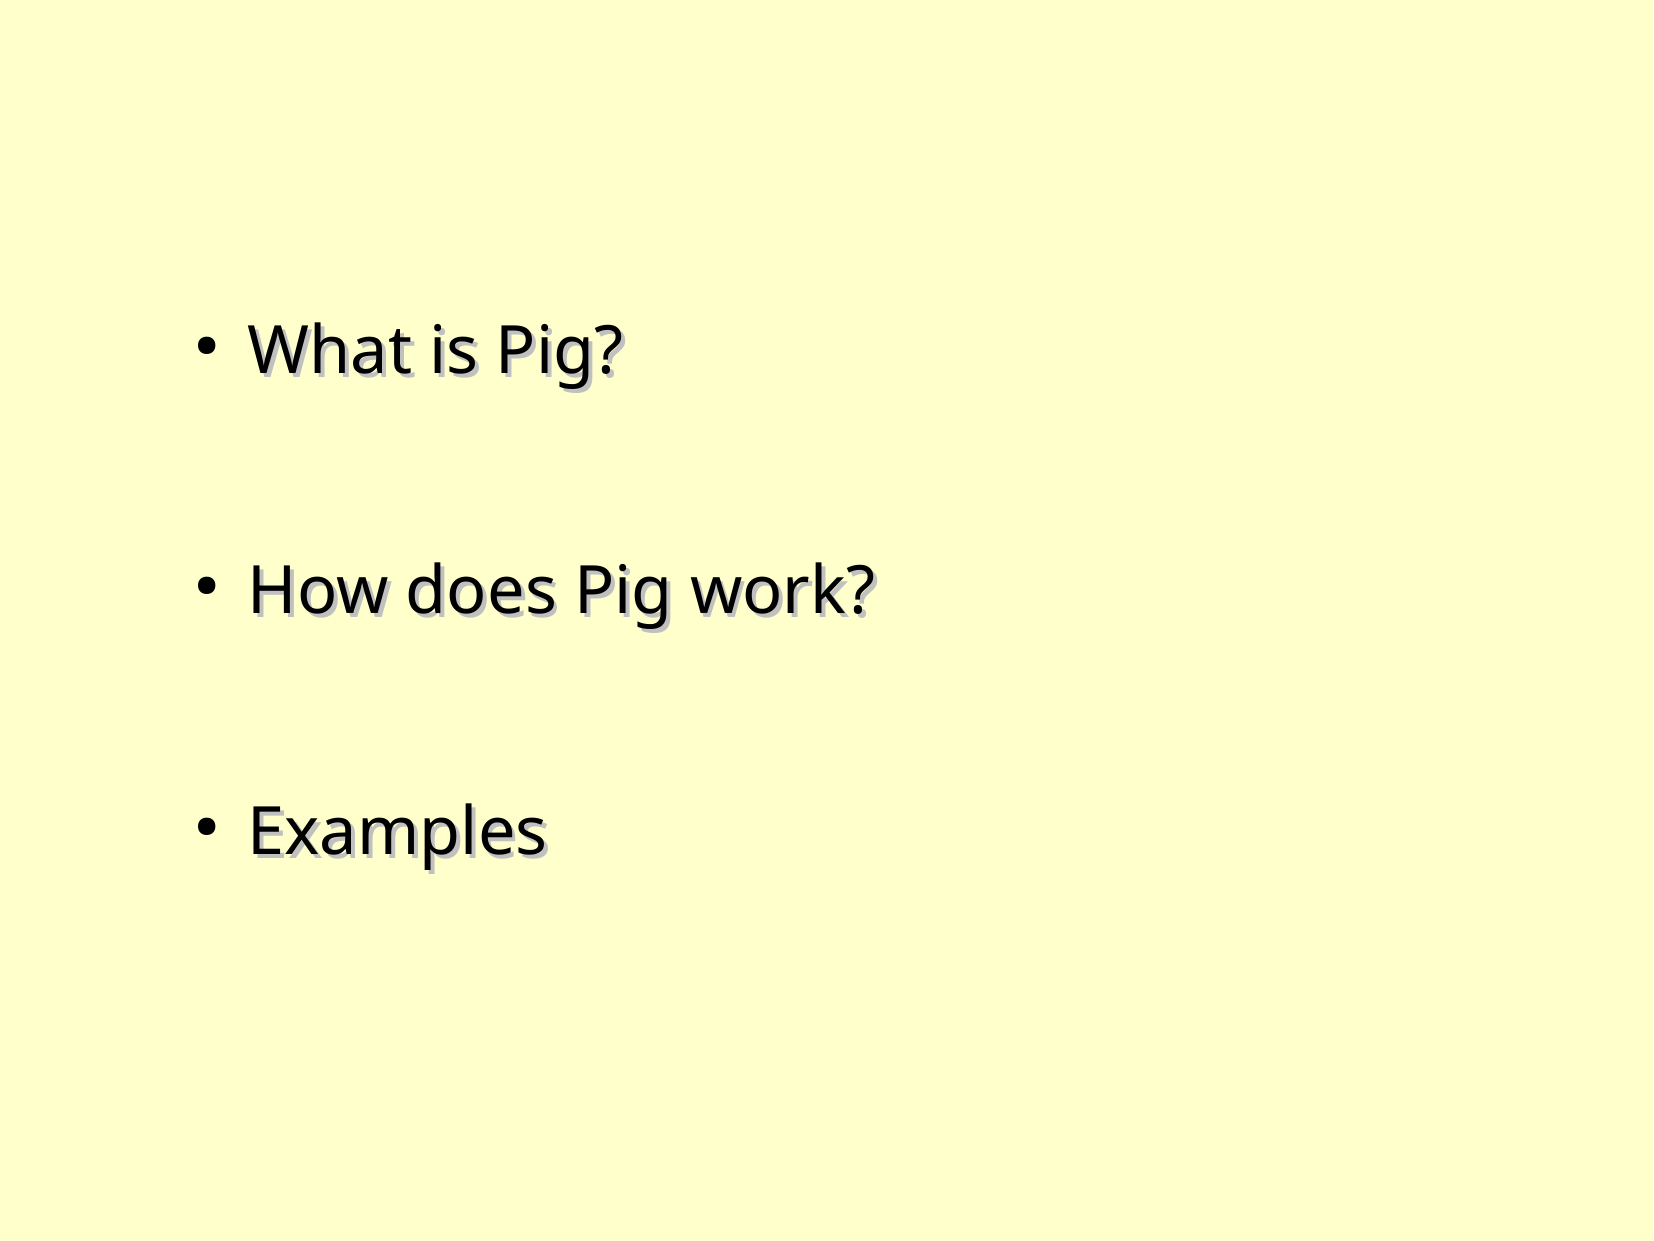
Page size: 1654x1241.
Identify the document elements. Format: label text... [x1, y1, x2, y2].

list What is Pig? How does Pig work? Examples [177, 302, 1653, 1121]
